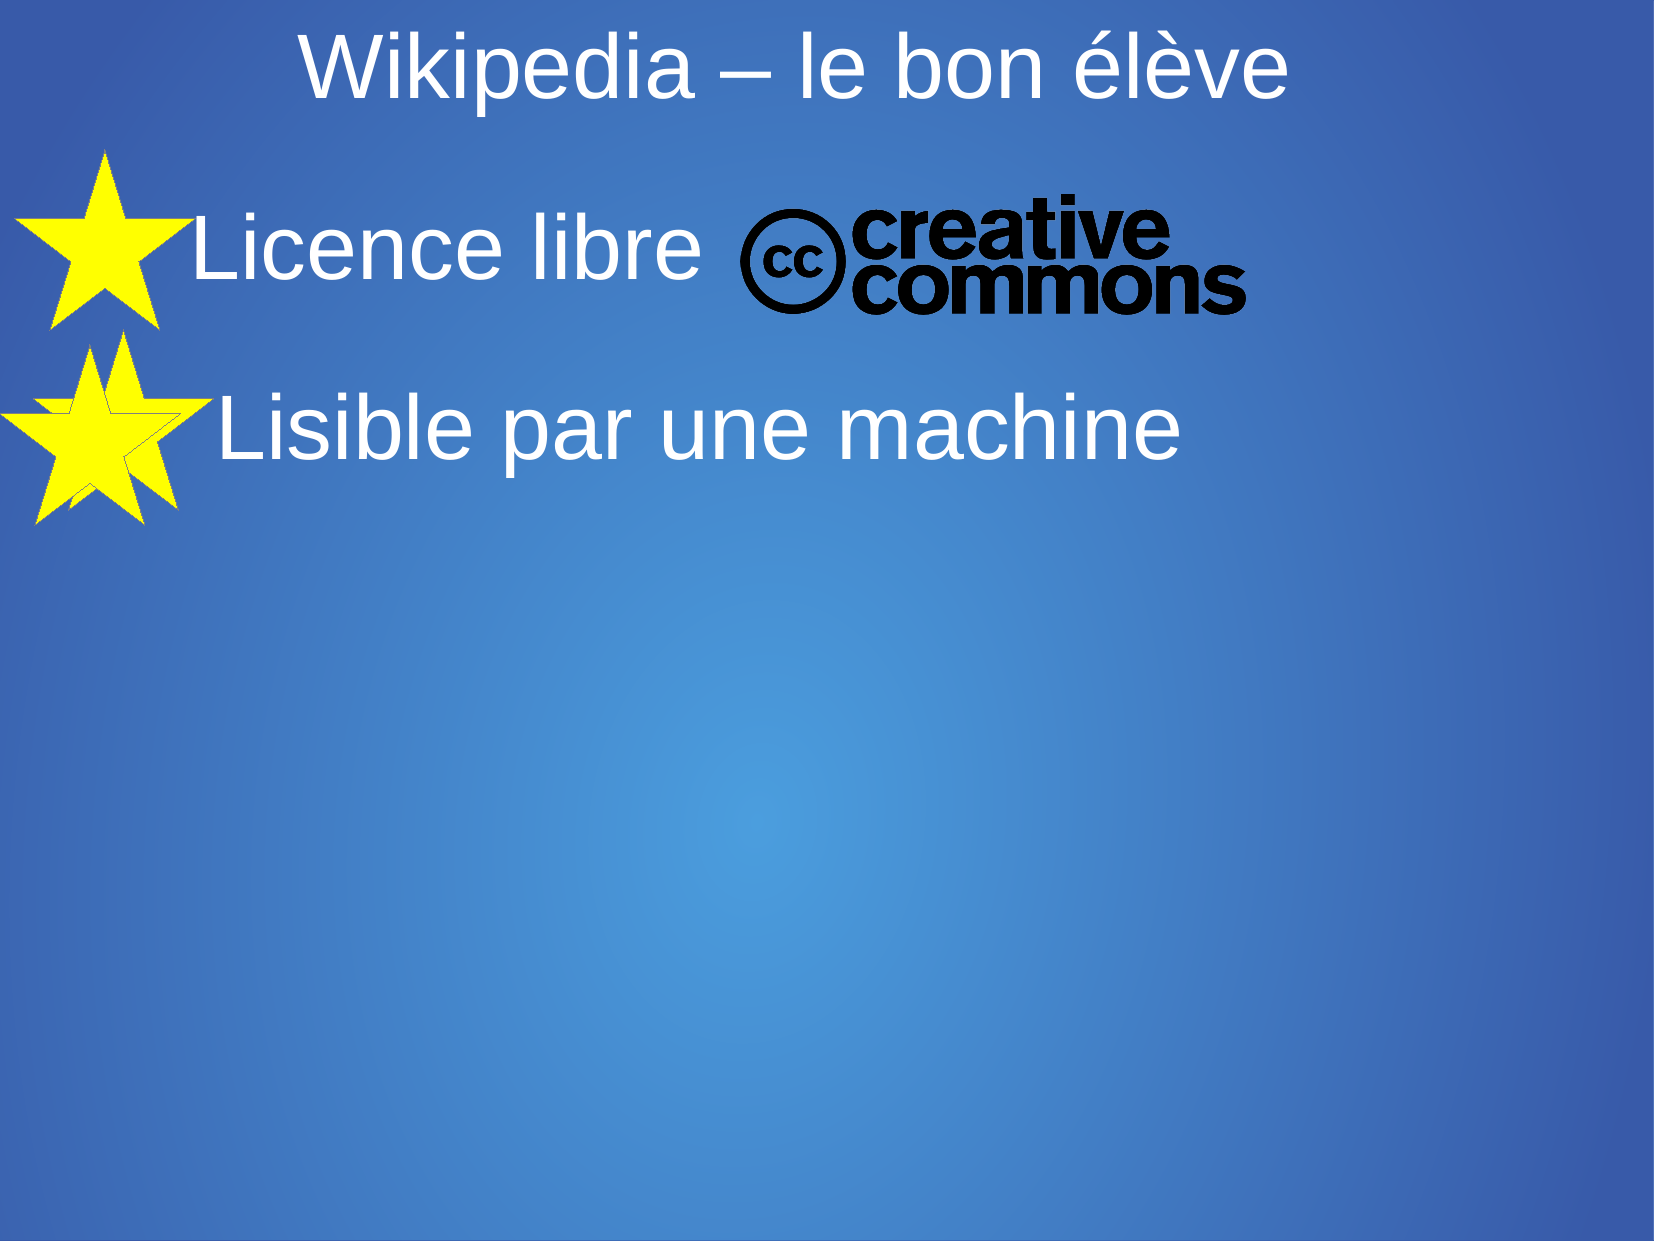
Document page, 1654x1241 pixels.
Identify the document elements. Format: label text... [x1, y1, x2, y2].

picture [0, 0, 1654, 1241]
text_box [0, 329, 194, 526]
title Licence libre [164, 195, 705, 300]
title Wikipedia – le bon élève [25, 0, 1621, 171]
text_box [14, 149, 196, 331]
title Lisible par une machine [194, 375, 1185, 480]
